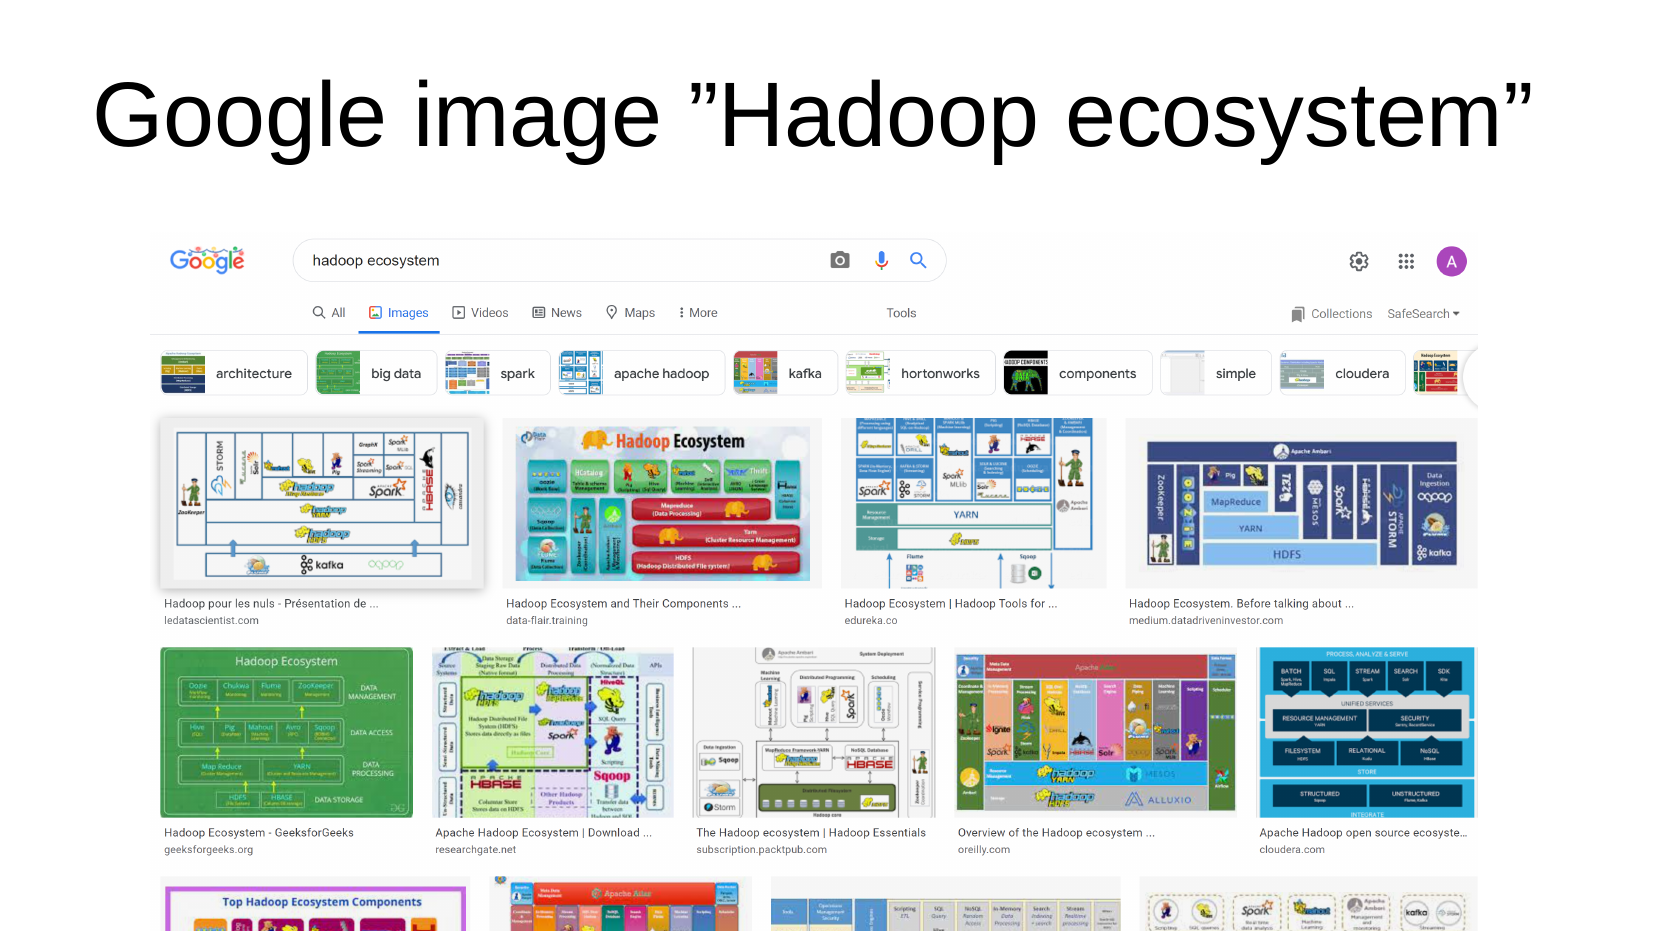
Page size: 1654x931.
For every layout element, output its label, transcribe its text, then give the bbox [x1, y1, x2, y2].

title Google image ”Hadoop ecosystem” [82, 37, 1571, 193]
picture [150, 232, 1478, 931]
